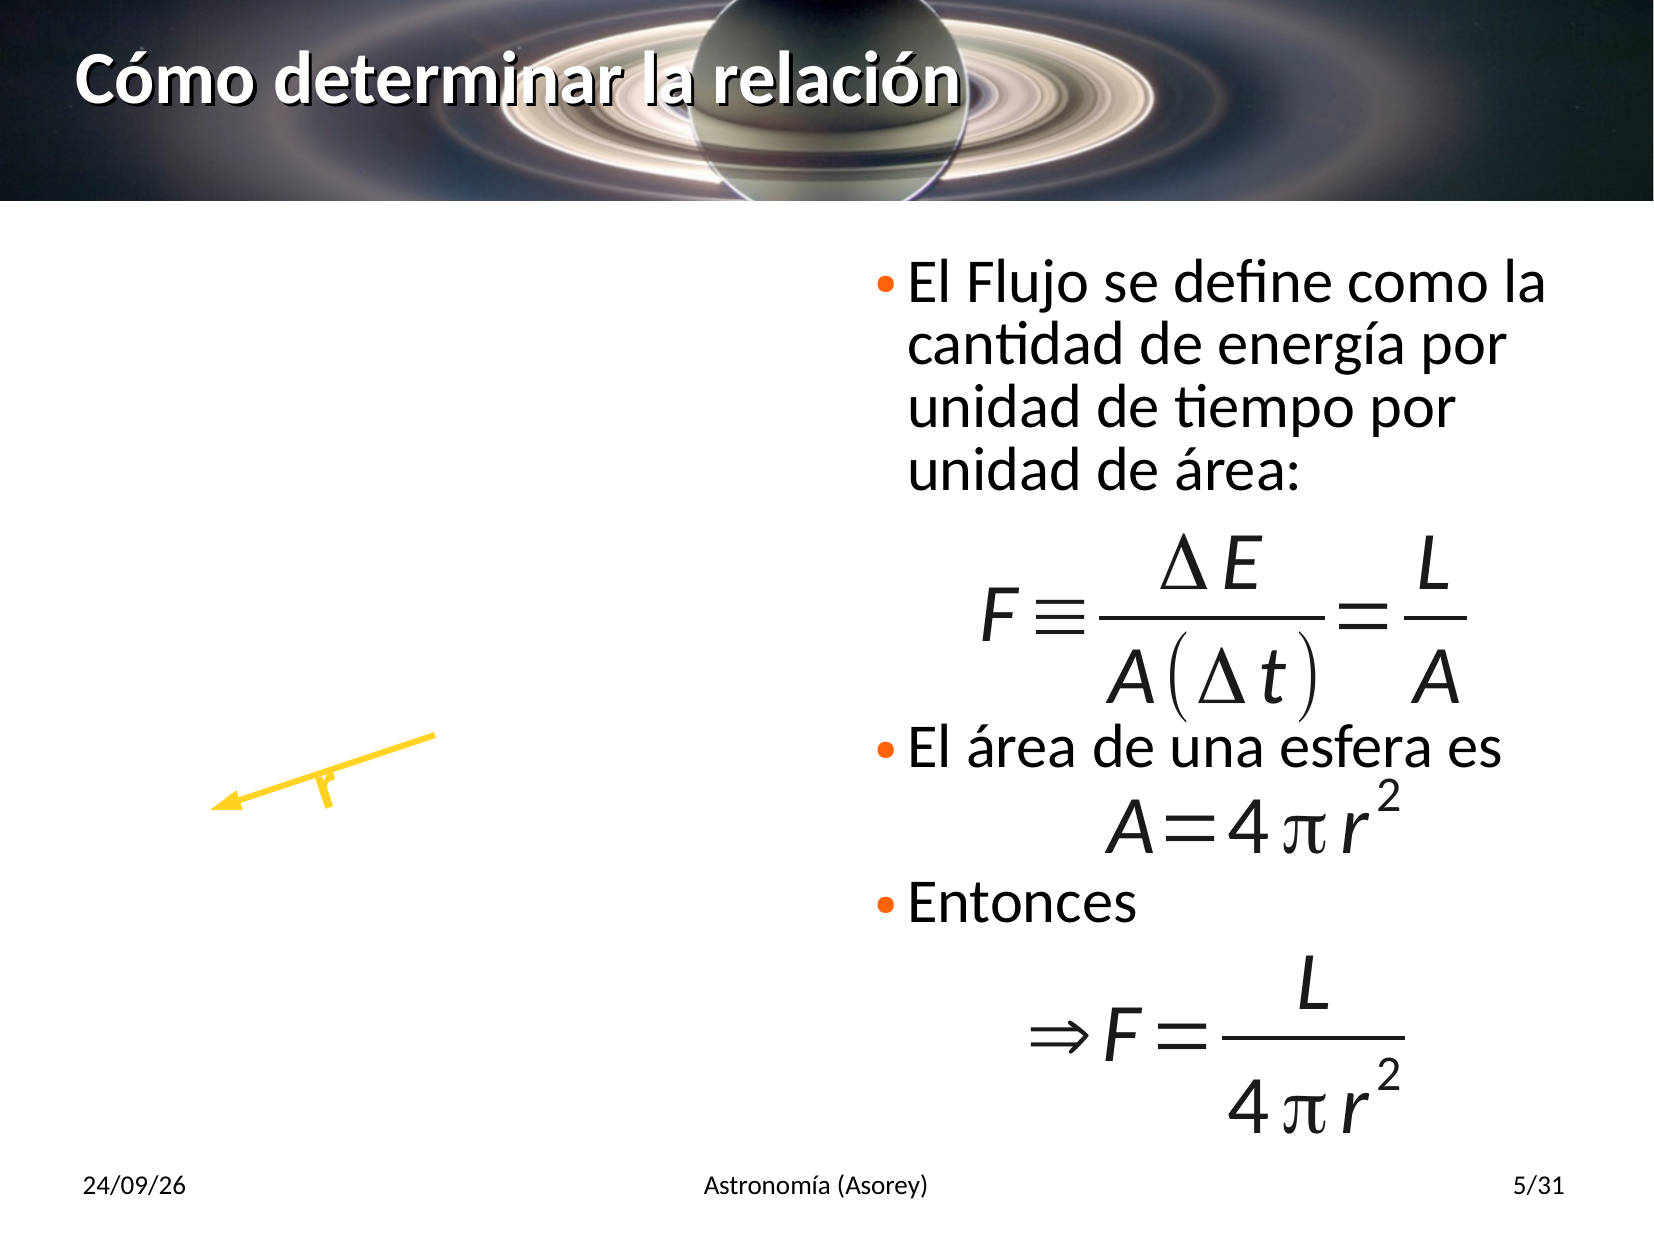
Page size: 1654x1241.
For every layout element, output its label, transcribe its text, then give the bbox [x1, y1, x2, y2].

picture [82, 258, 809, 1170]
chart [1020, 930, 1416, 1156]
picture [0, 0, 1654, 201]
title Cómo determinar la relación [75, 19, 1564, 151]
chart [972, 510, 1477, 727]
list El Flujo se define como la cantidad de energía por unidad de tiempo por unidad de área: El área de una esfera es Entonces [845, 255, 1572, 1174]
chart [1095, 765, 1407, 877]
